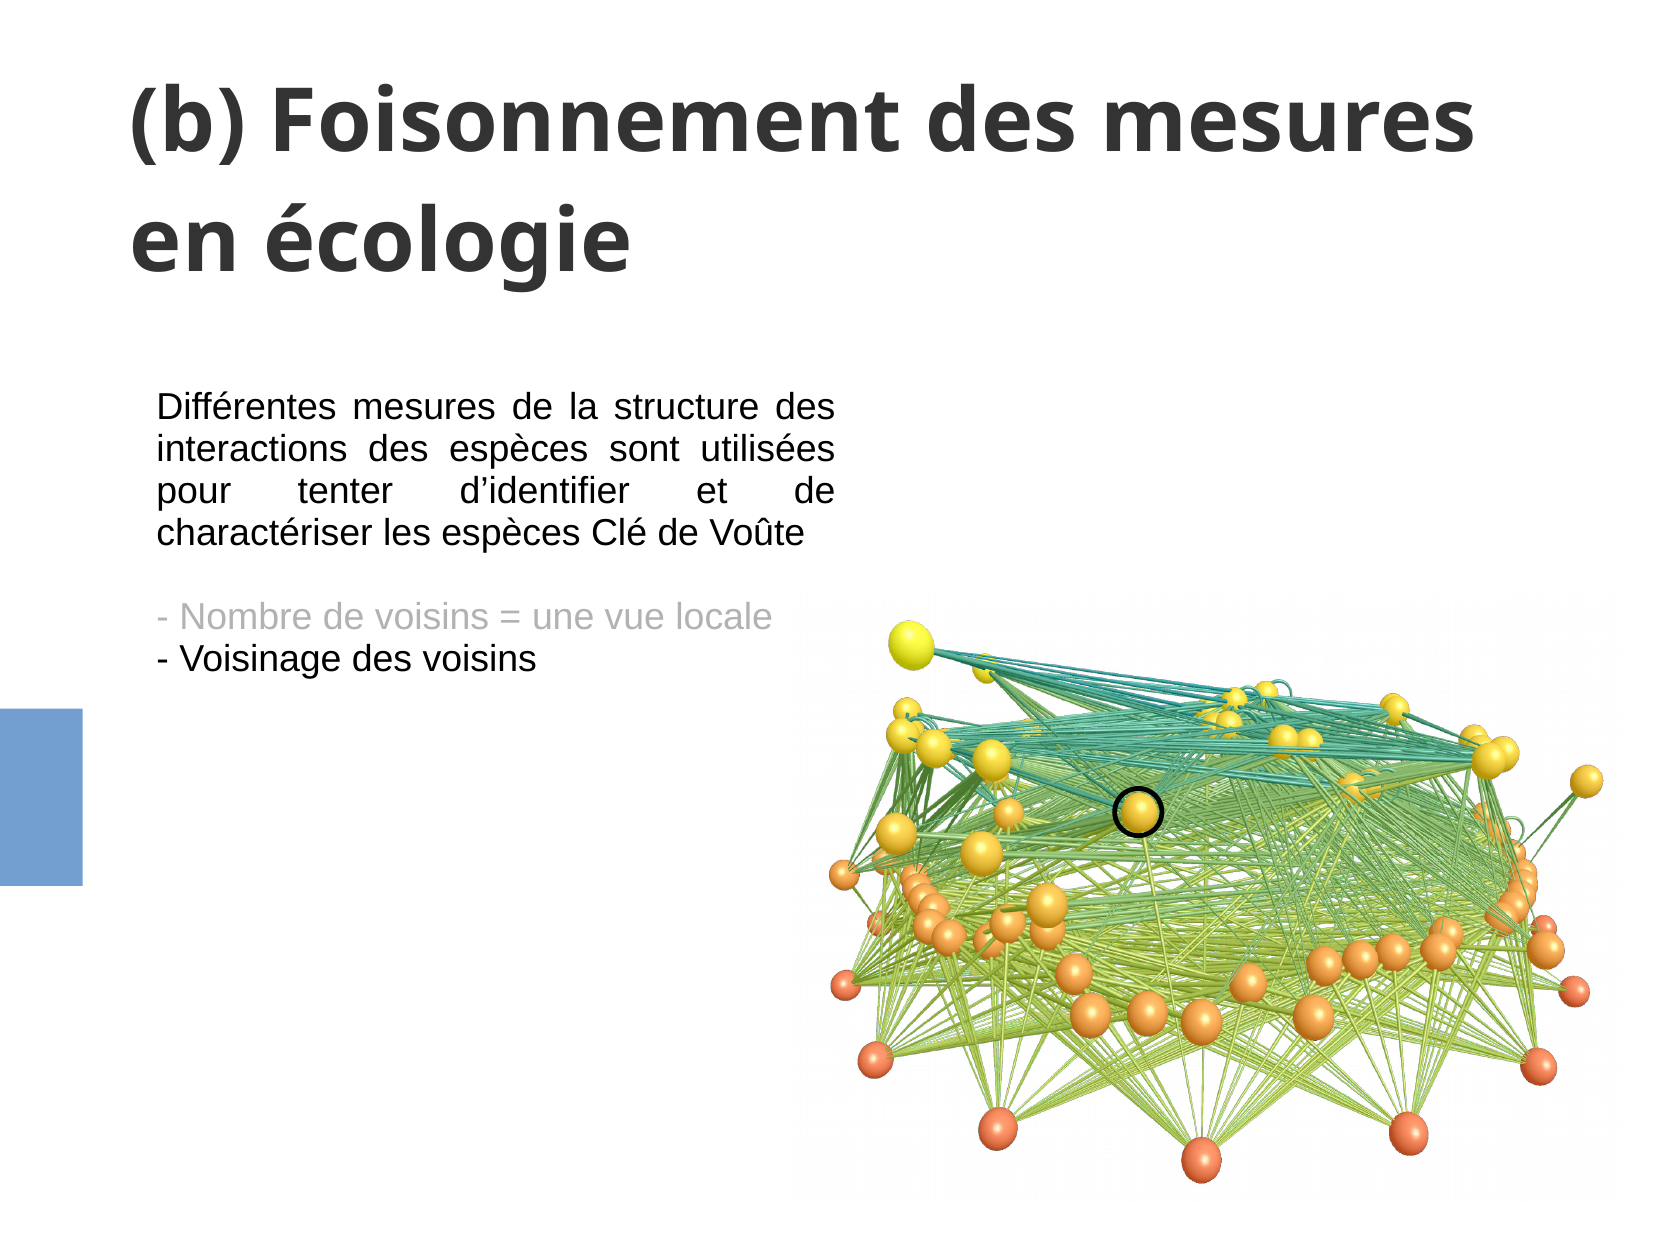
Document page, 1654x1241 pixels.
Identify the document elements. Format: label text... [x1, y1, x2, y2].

title (b) Foisonnement des mesures en écologie [129, 59, 1536, 296]
picture [791, 593, 1621, 1202]
text_box Différentes mesures de la structure des interactions des espèces sont utilisées pour tenter d’identifier et de charactériser les espèces Clé de Voûte - Nombre de voisins = une vue locale - Voisinage des voisins [141, 377, 851, 897]
